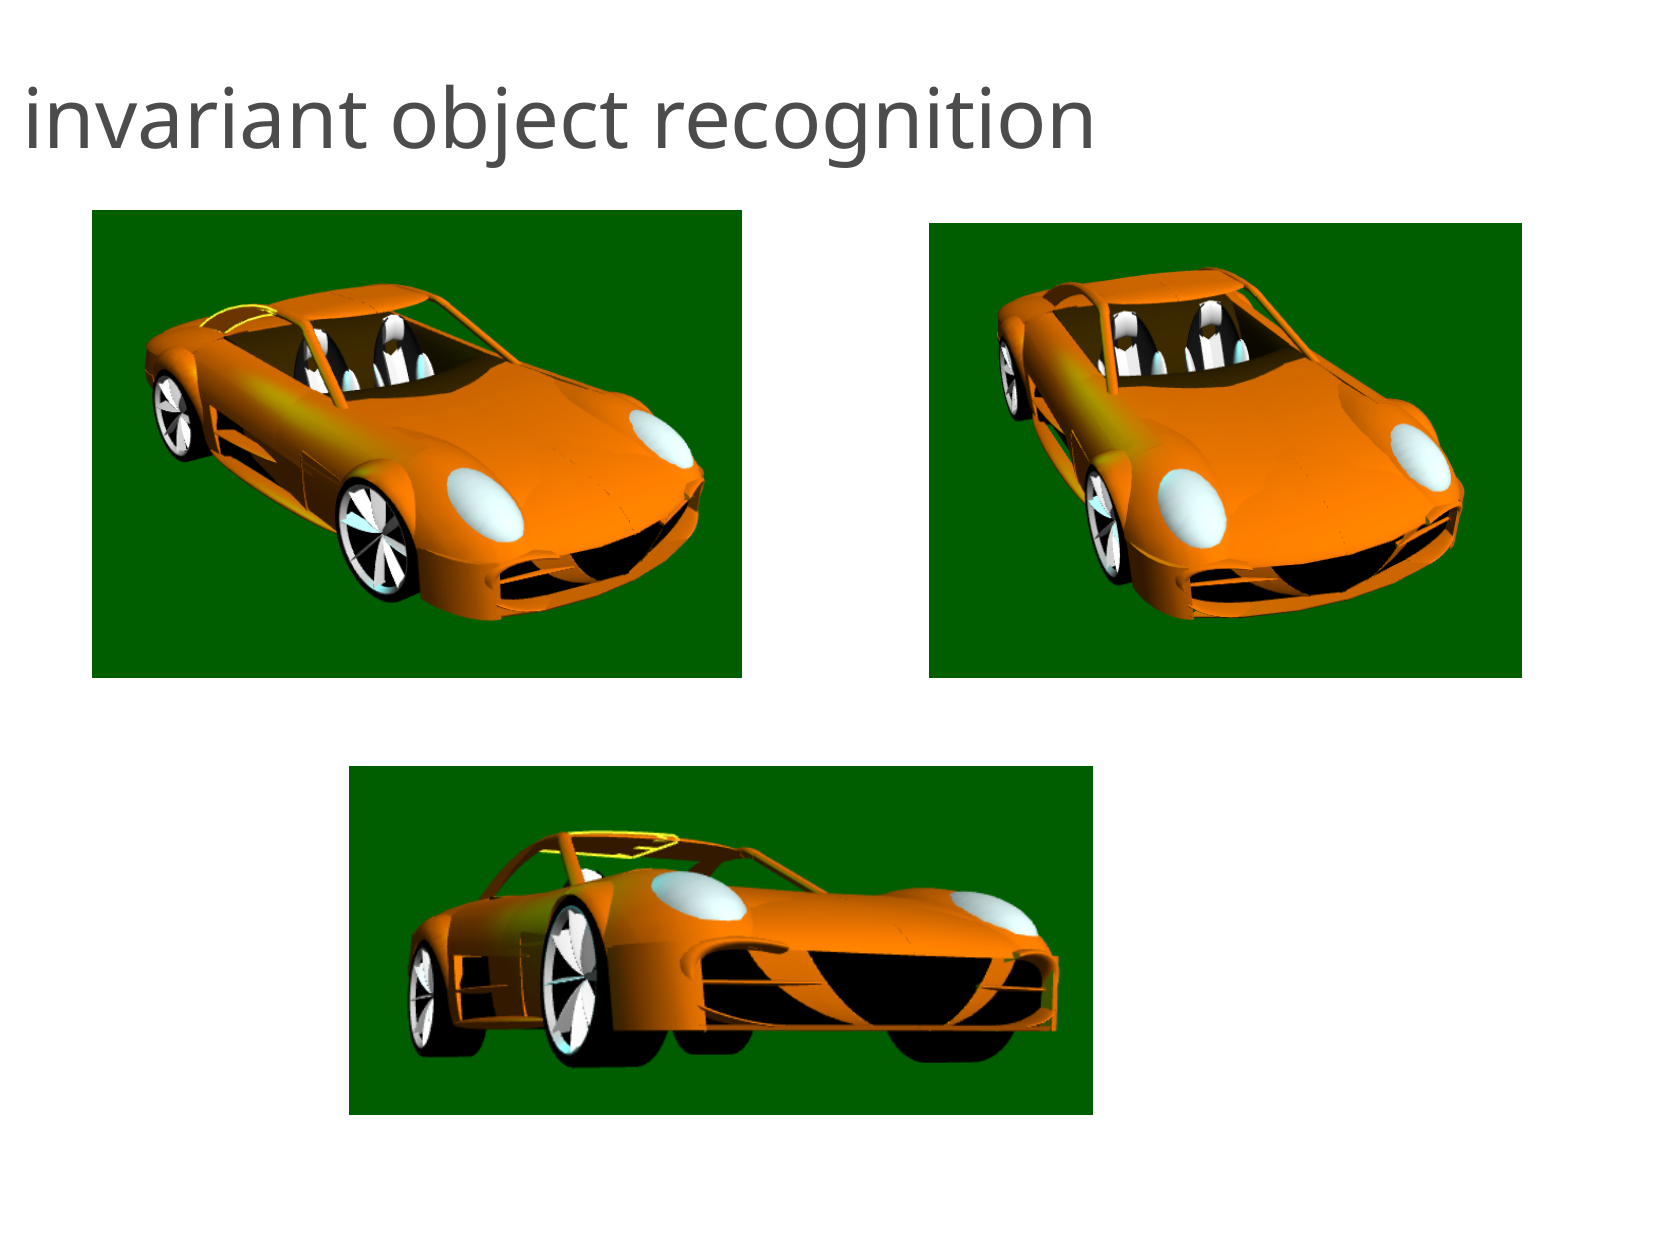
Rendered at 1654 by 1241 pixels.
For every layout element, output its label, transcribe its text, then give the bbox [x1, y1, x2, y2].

title invariant object recognition [22, 19, 1654, 213]
picture [92, 210, 742, 678]
picture [929, 223, 1522, 678]
picture [349, 766, 1093, 1115]
